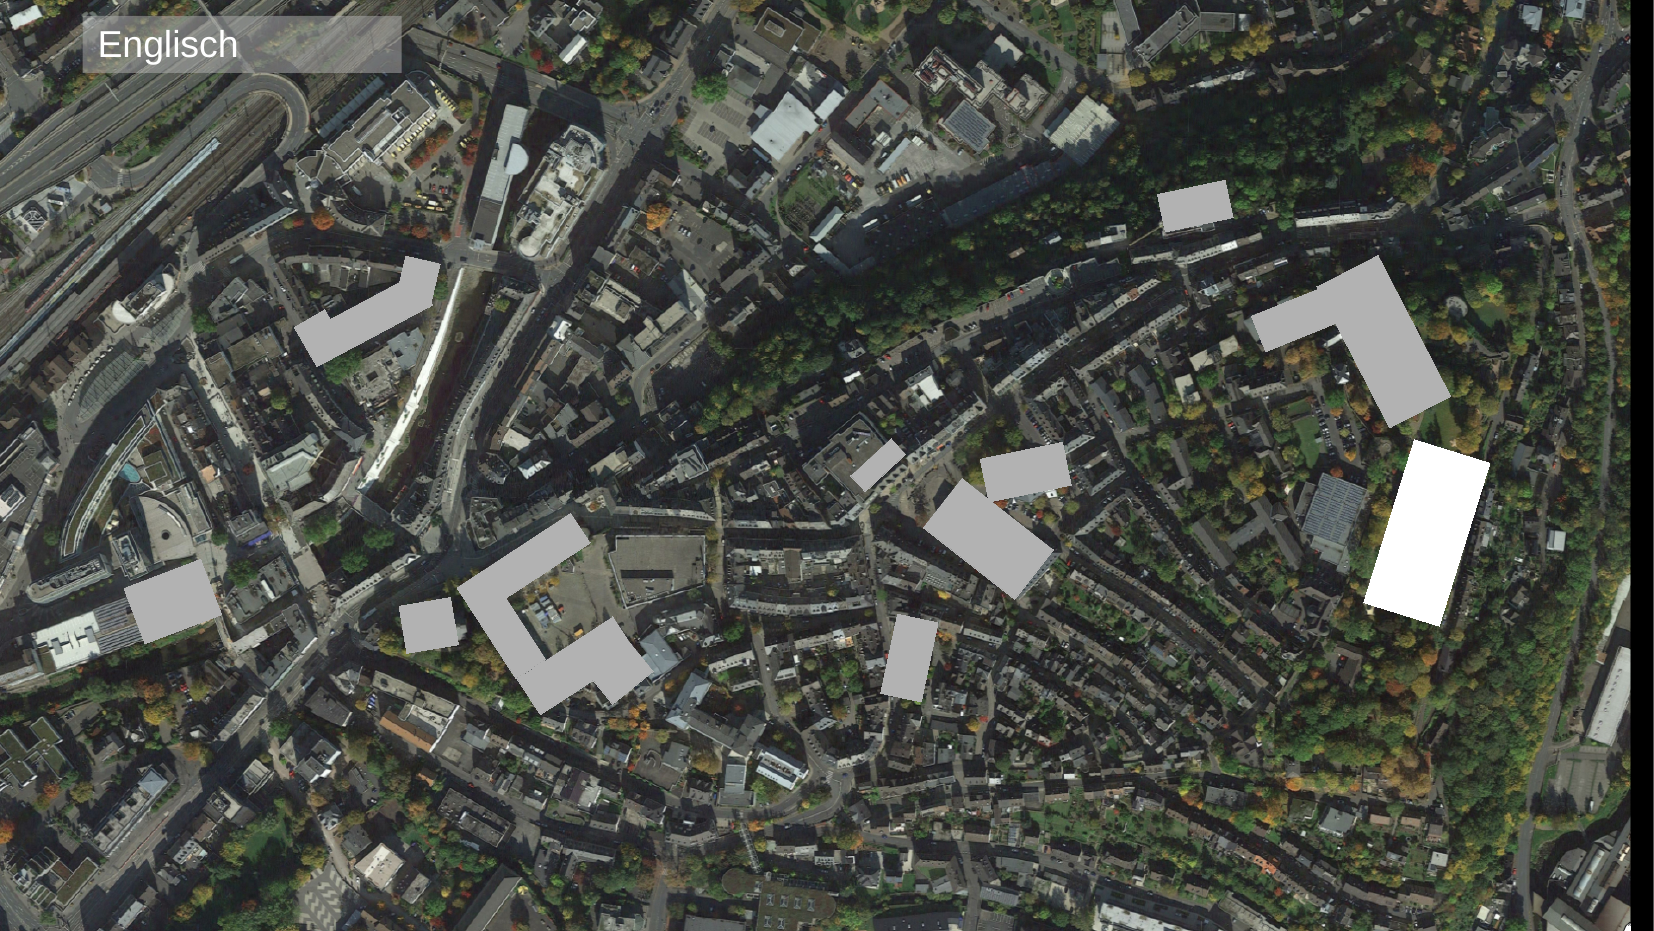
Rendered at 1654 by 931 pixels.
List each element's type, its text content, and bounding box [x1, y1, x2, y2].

text_box [1157, 180, 1234, 232]
text_box [1251, 255, 1451, 428]
text_box [457, 513, 654, 715]
text_box Englisch [82, 15, 402, 73]
text_box [294, 256, 441, 367]
picture [0, 0, 1654, 931]
text_box [923, 442, 1072, 600]
text_box [399, 597, 459, 654]
text_box [880, 614, 938, 702]
text_box [124, 559, 222, 644]
text_box [1363, 439, 1490, 627]
text_box [850, 438, 906, 492]
